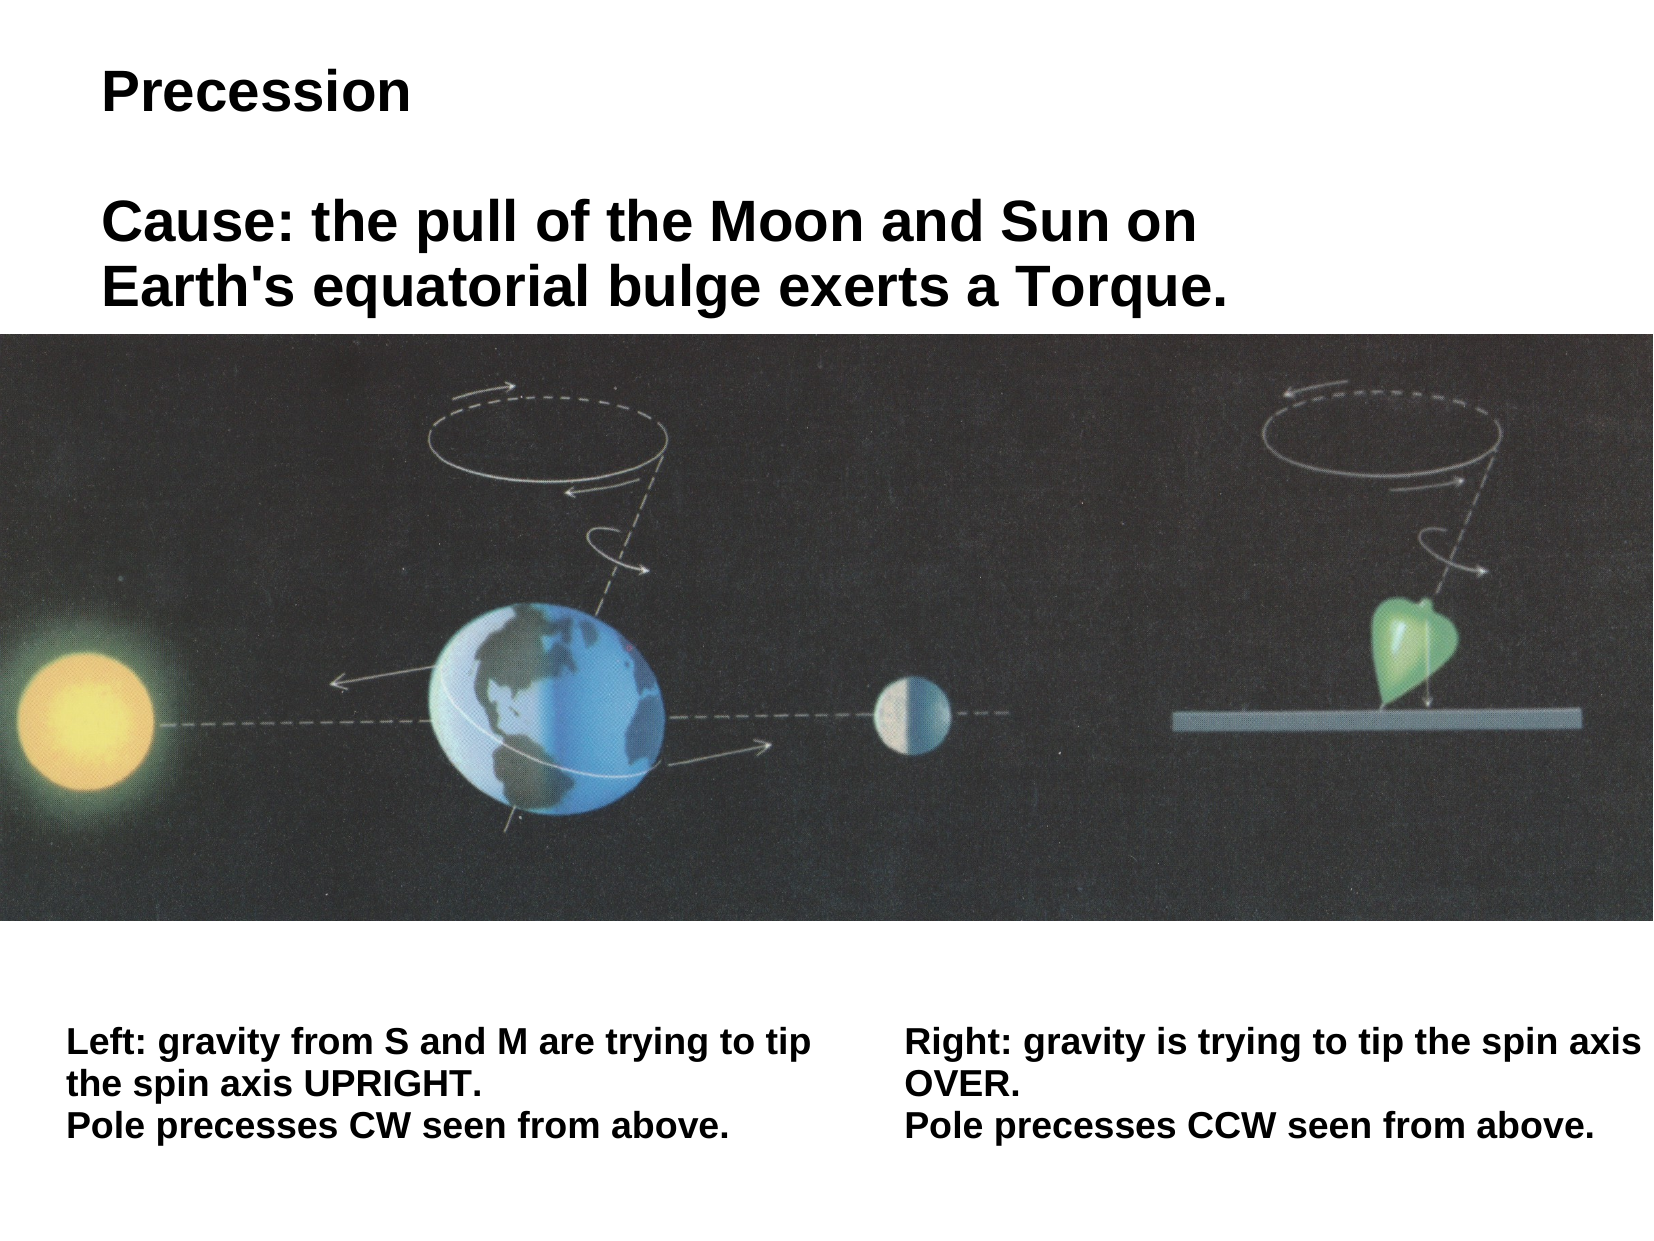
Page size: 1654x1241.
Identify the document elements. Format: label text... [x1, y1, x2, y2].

text_box Right: gravity is trying to tip the spin axis OVER. Pole precesses CCW seen from above. [889, 1012, 1653, 1154]
text_box Precession Cause: the pull of the Moon and Sun on Earth's equatorial bulge exerts a Torque. [86, 51, 1425, 326]
picture [0, 334, 1653, 921]
text_box Left: gravity from S and M are trying to tip the spin axis UPRIGHT. Pole precesses CW seen from above. [51, 1012, 828, 1154]
